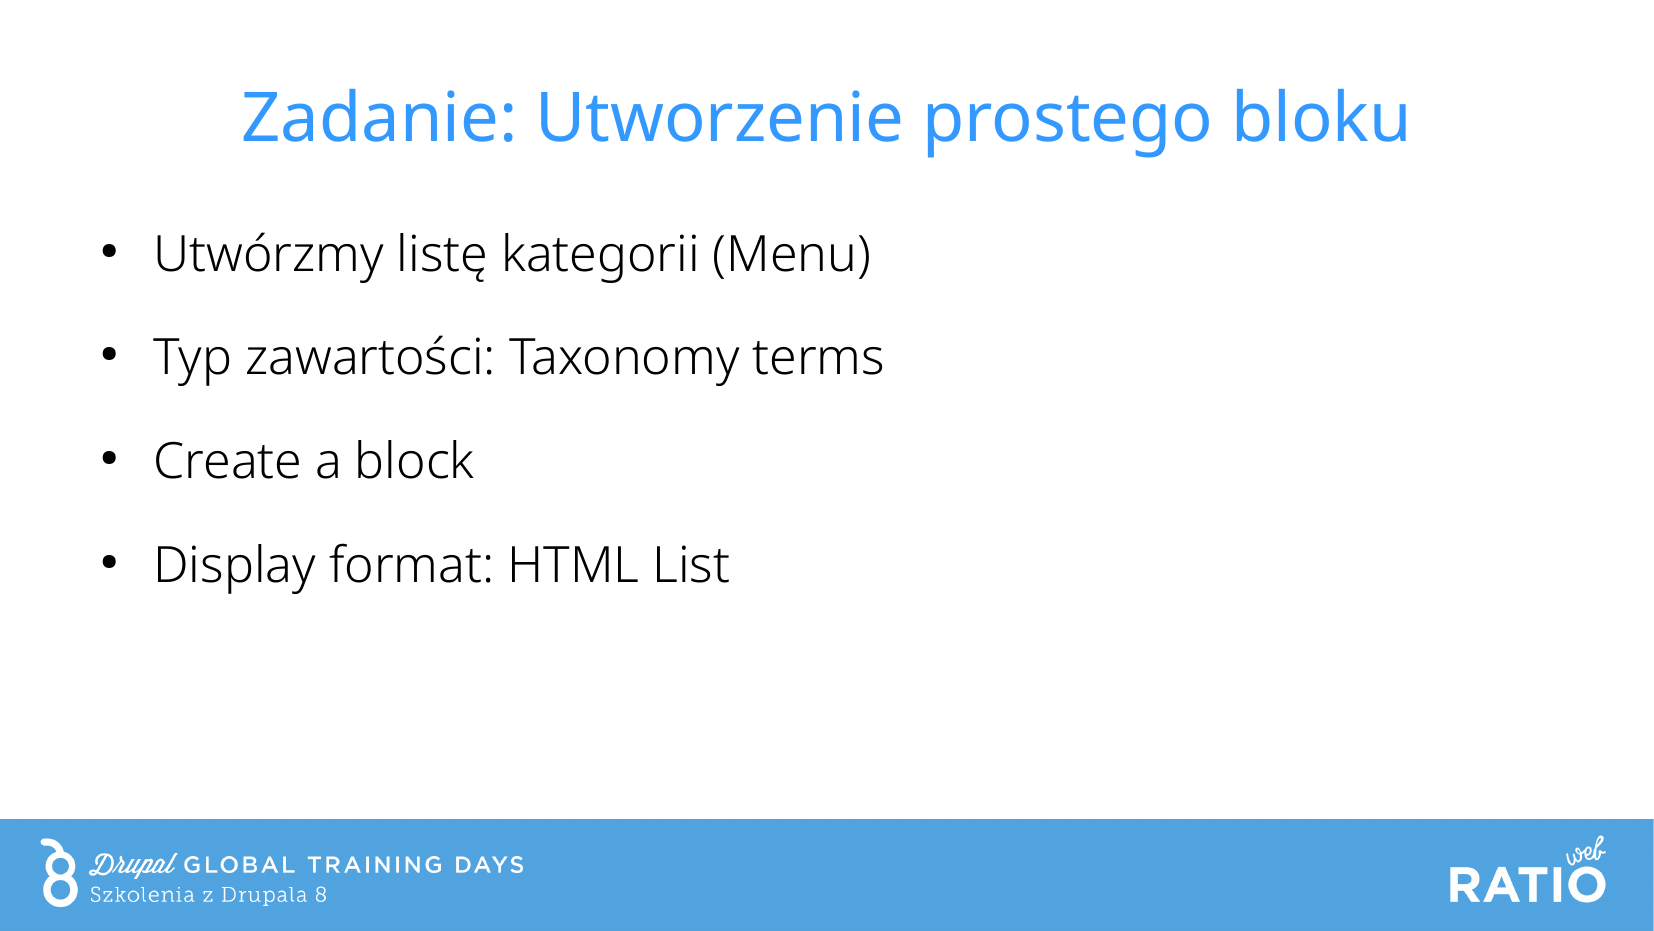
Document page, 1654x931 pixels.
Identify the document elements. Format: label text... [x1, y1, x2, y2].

picture [0, 0, 1654, 931]
list Utwórzmy listę kategorii (Menu) Typ zawartości: Taxonomy terms Create a block Display format: HTML List [82, 217, 1571, 758]
title Zadanie: Utworzenie prostego bloku [82, 37, 1571, 193]
